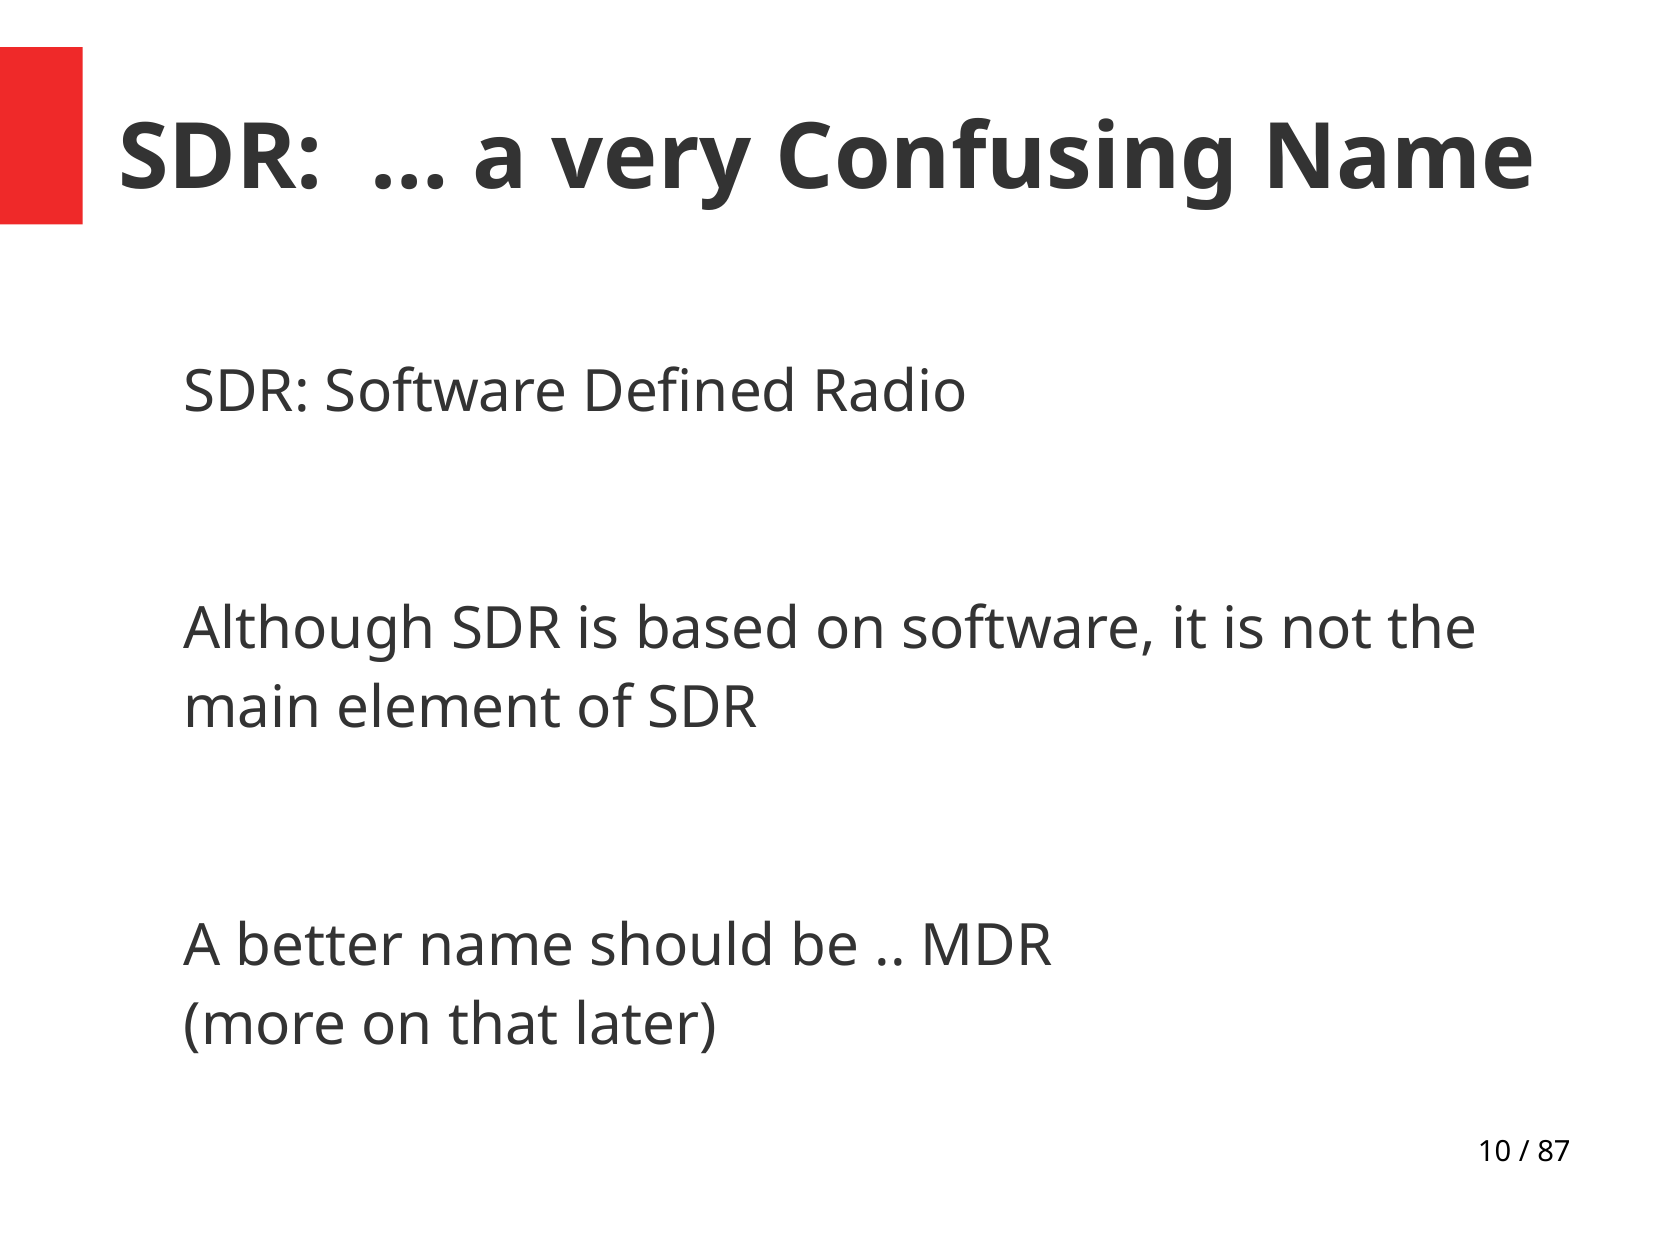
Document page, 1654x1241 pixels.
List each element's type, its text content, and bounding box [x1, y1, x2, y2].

list SDR: Software Defined Radio Although SDR is based on software, it is not the main element of SDR A better name should be .. MDR (more on that later) [112, 240, 1531, 516]
title SDR: … a very Confusing Name [118, 45, 1571, 260]
text_box [813, 603, 849, 642]
